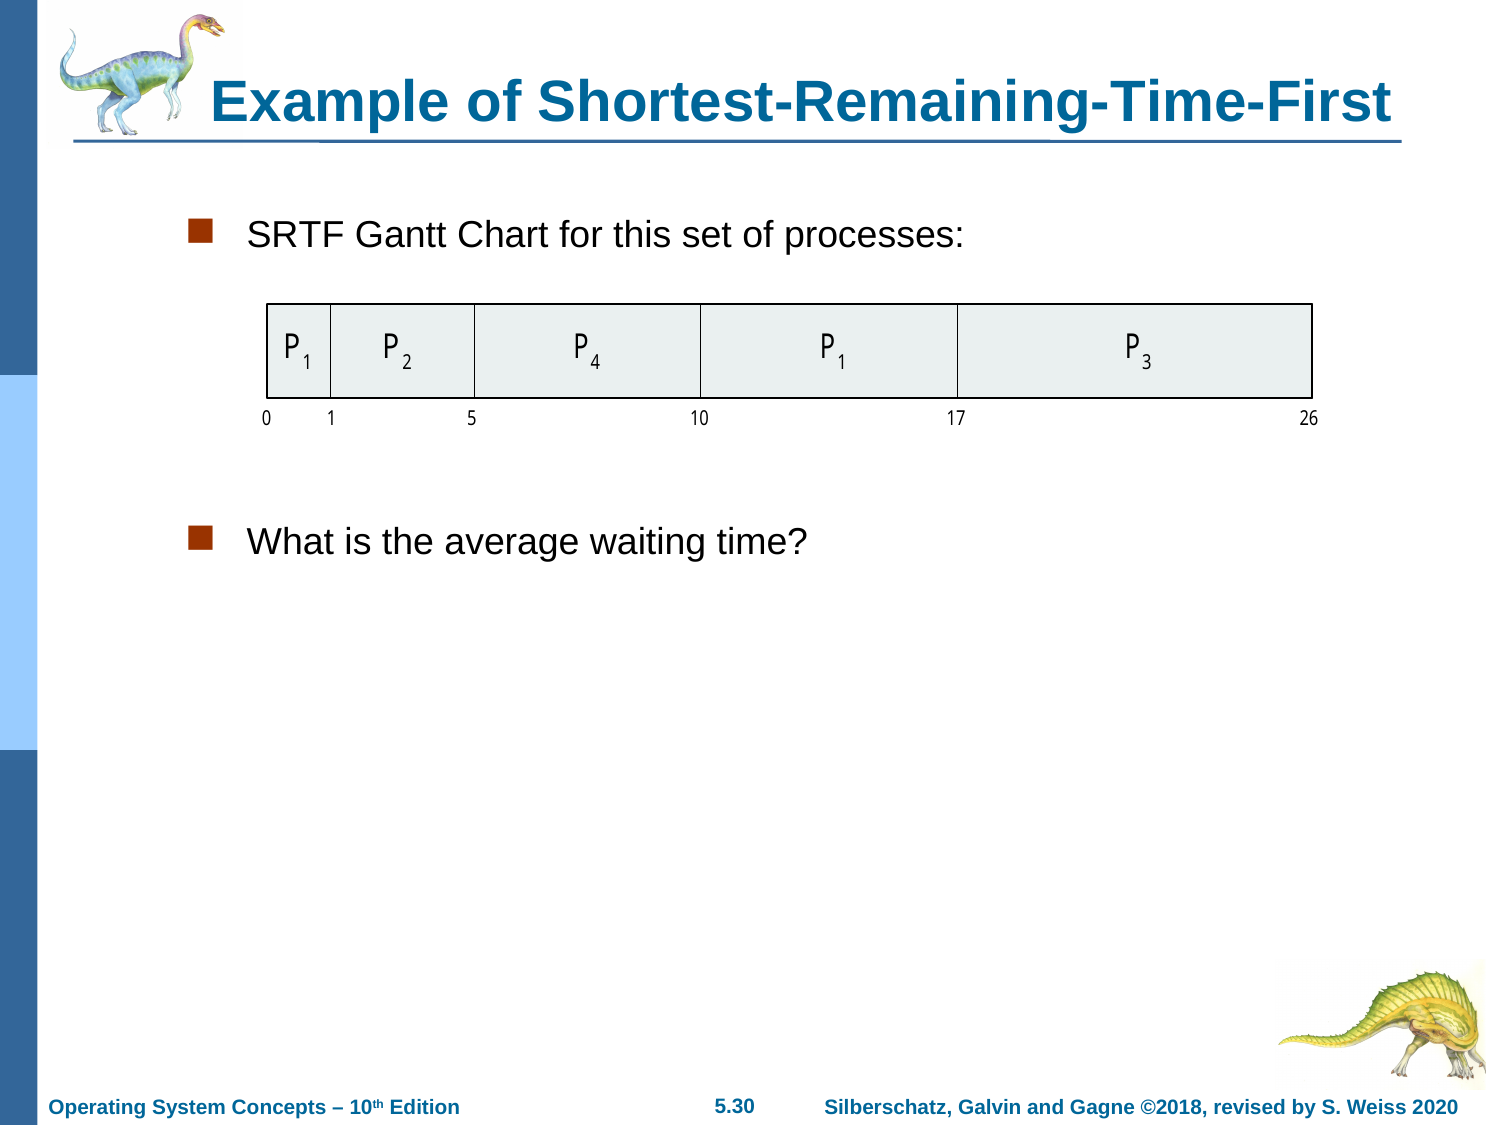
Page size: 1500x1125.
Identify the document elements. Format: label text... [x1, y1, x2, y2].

picture [255, 299, 1328, 432]
text_box Example of Shortest-Remaining-Time-First [179, 45, 1426, 141]
picture [1141, 1099, 1149, 1104]
picture [1275, 959, 1486, 1090]
text_box SRTF Gantt Chart for this set of processes: What is the average waiting time? [176, 202, 1423, 946]
picture [46, 0, 243, 149]
